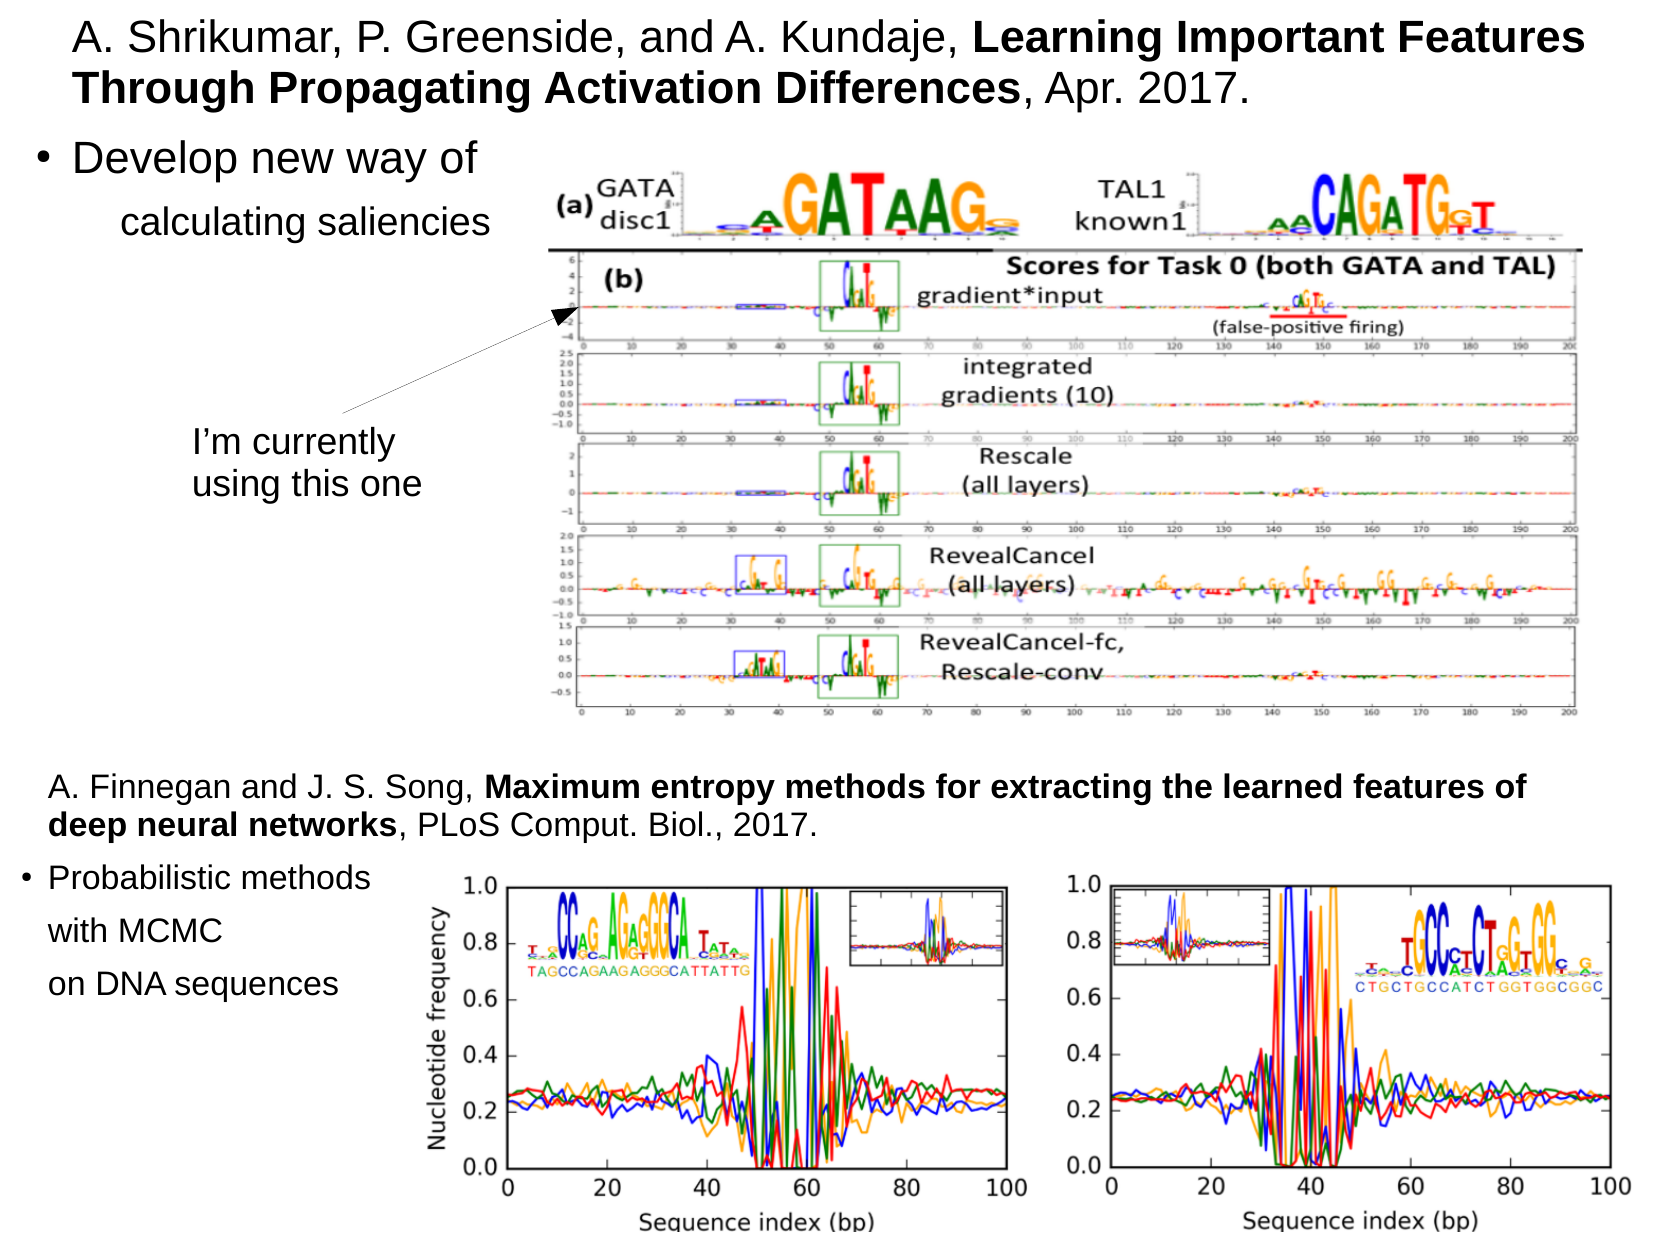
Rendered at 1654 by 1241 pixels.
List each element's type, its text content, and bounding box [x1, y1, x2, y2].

list A. Shrikumar, P. Greenside, and A. Kundaje, Learning Important Features Through Propagating Activation Differences, Apr. 2017. Develop new way of calculating saliencies [23, 11, 1595, 249]
picture [401, 874, 1654, 1232]
list A. Finnegan and J. S. Song, Maximum entropy methods for extracting the learned features of deep neural networks, PLoS Comput. Biol., 2017. Probabilistic methods with MCMC on DNA sequences [11, 767, 1583, 1004]
text_box I’m currently using this one [177, 413, 438, 513]
picture [543, 165, 1583, 721]
